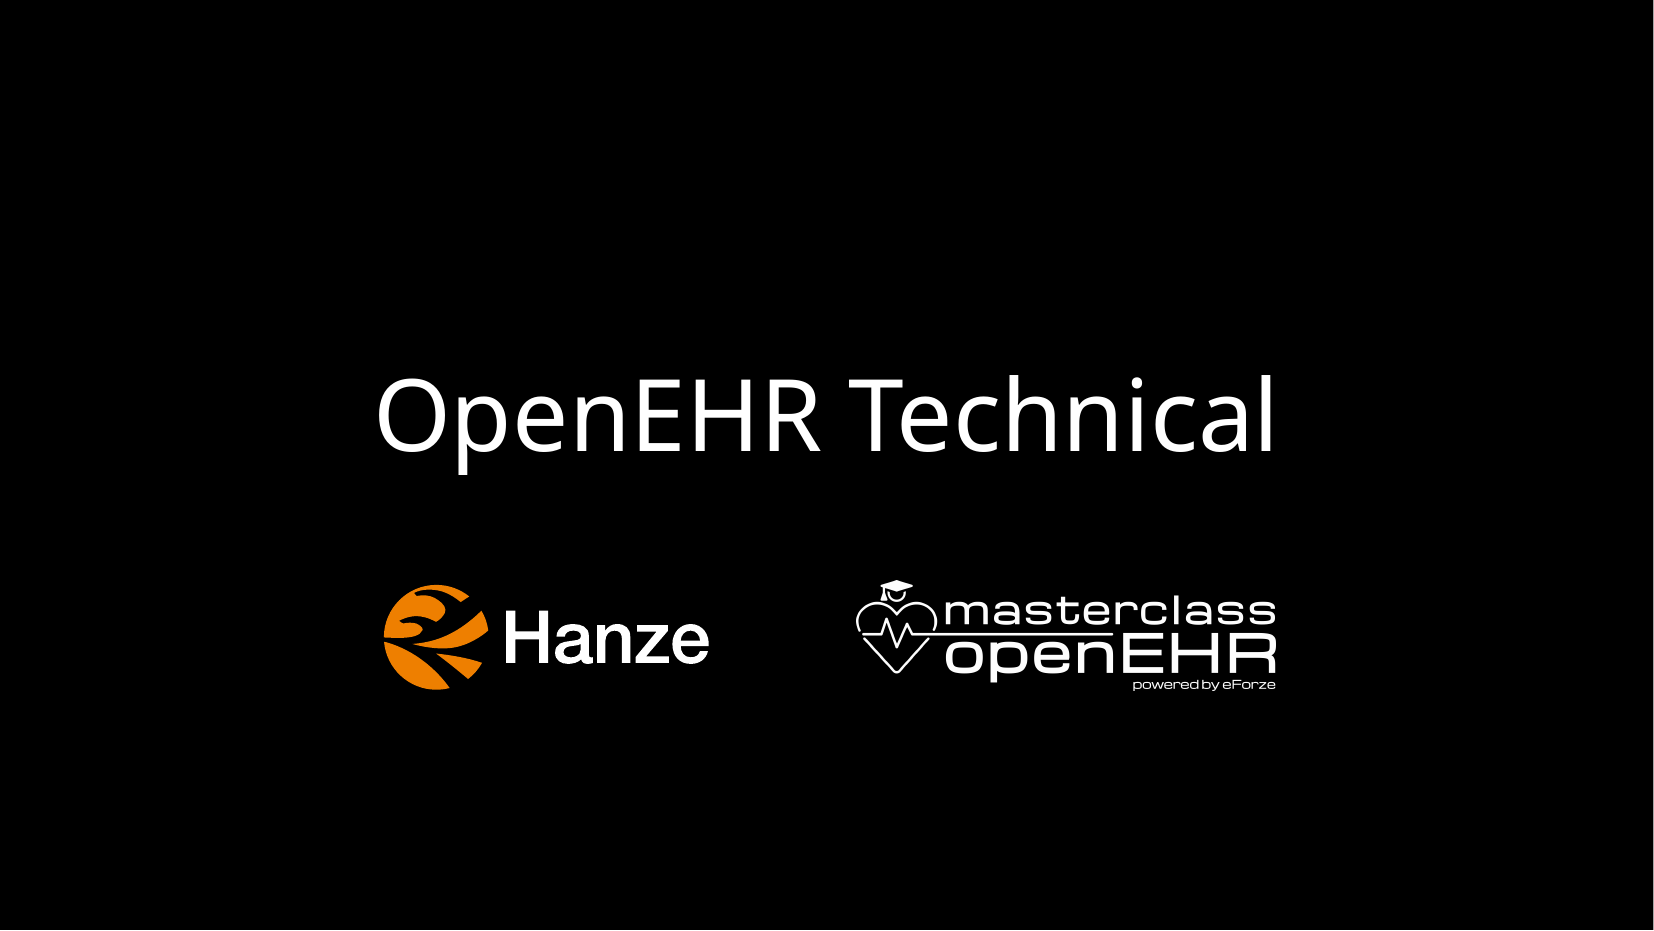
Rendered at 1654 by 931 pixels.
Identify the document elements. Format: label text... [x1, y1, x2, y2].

picture [383, 584, 709, 690]
picture [856, 580, 1276, 691]
text_box OpenEHR Technical [295, 336, 1359, 508]
